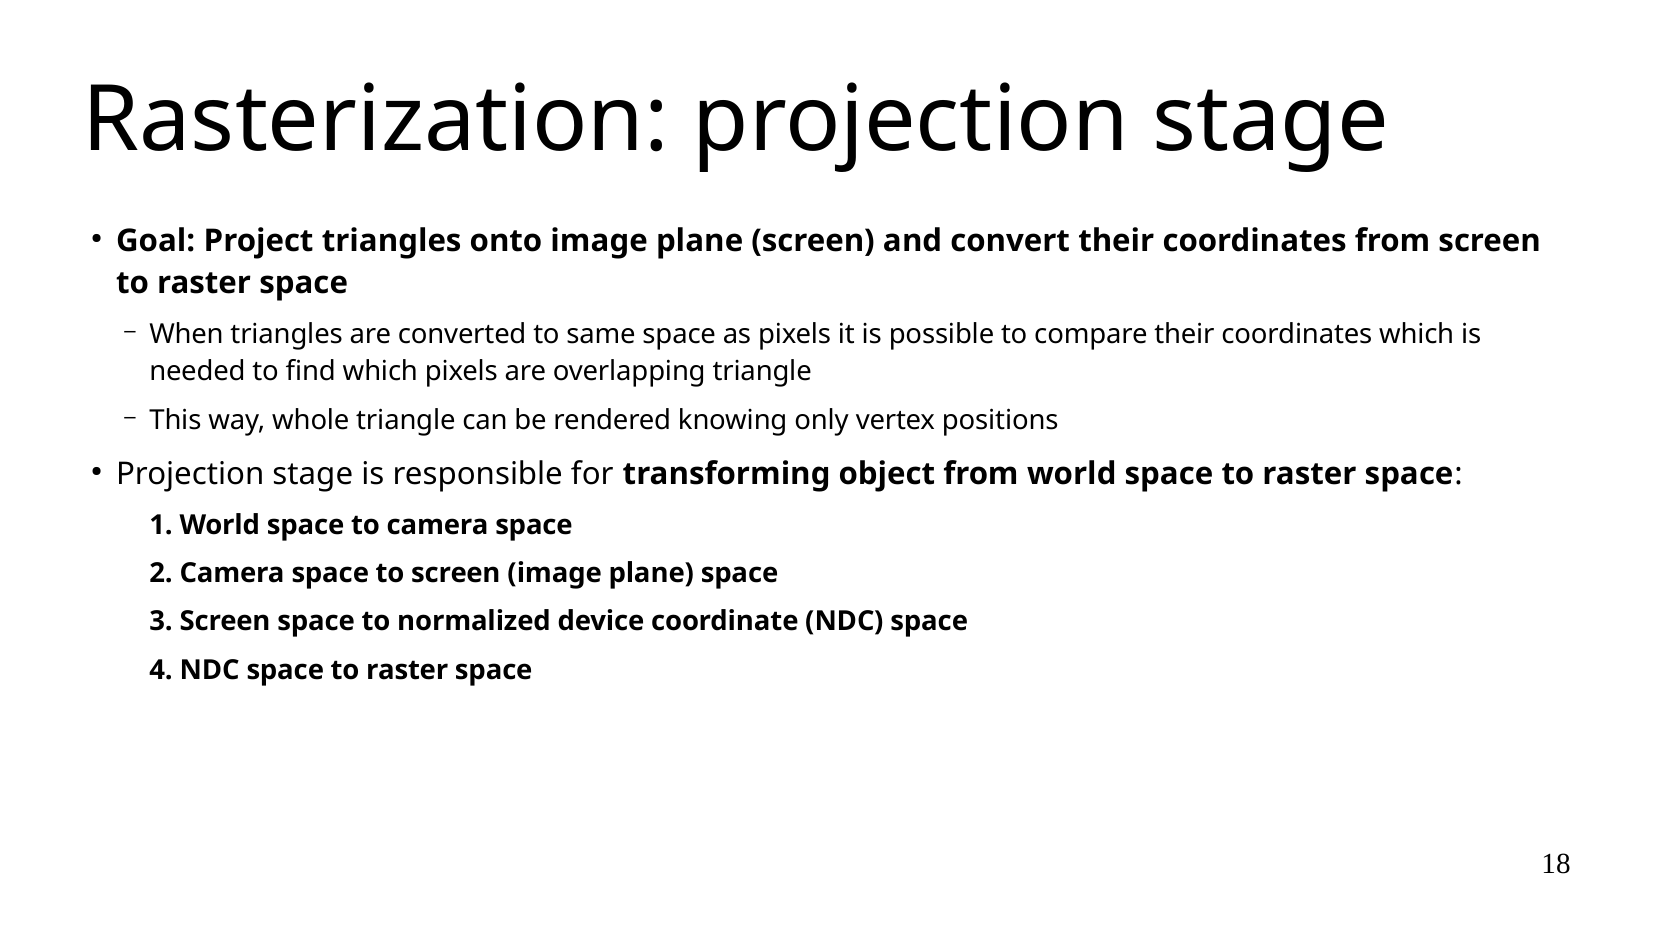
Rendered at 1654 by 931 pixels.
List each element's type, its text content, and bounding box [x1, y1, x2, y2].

title Rasterization: projection stage [82, 37, 1571, 193]
list Goal: Project triangles onto image plane (screen) and convert their coordinates from screen to raster space When triangles are converted to same space as pixels it is possible to compare their coordinates which is needed to find which pixels are overlapping triangle This way, whole triangle can be rendered knowing only vertex positions Projection stage is responsible for transforming object from world space to raster space: 1. World space to camera space 2. Camera space to screen (image plane) space 3. Screen space to normalized device coordinate (NDC) space 4. NDC space to raster space [82, 217, 1571, 691]
